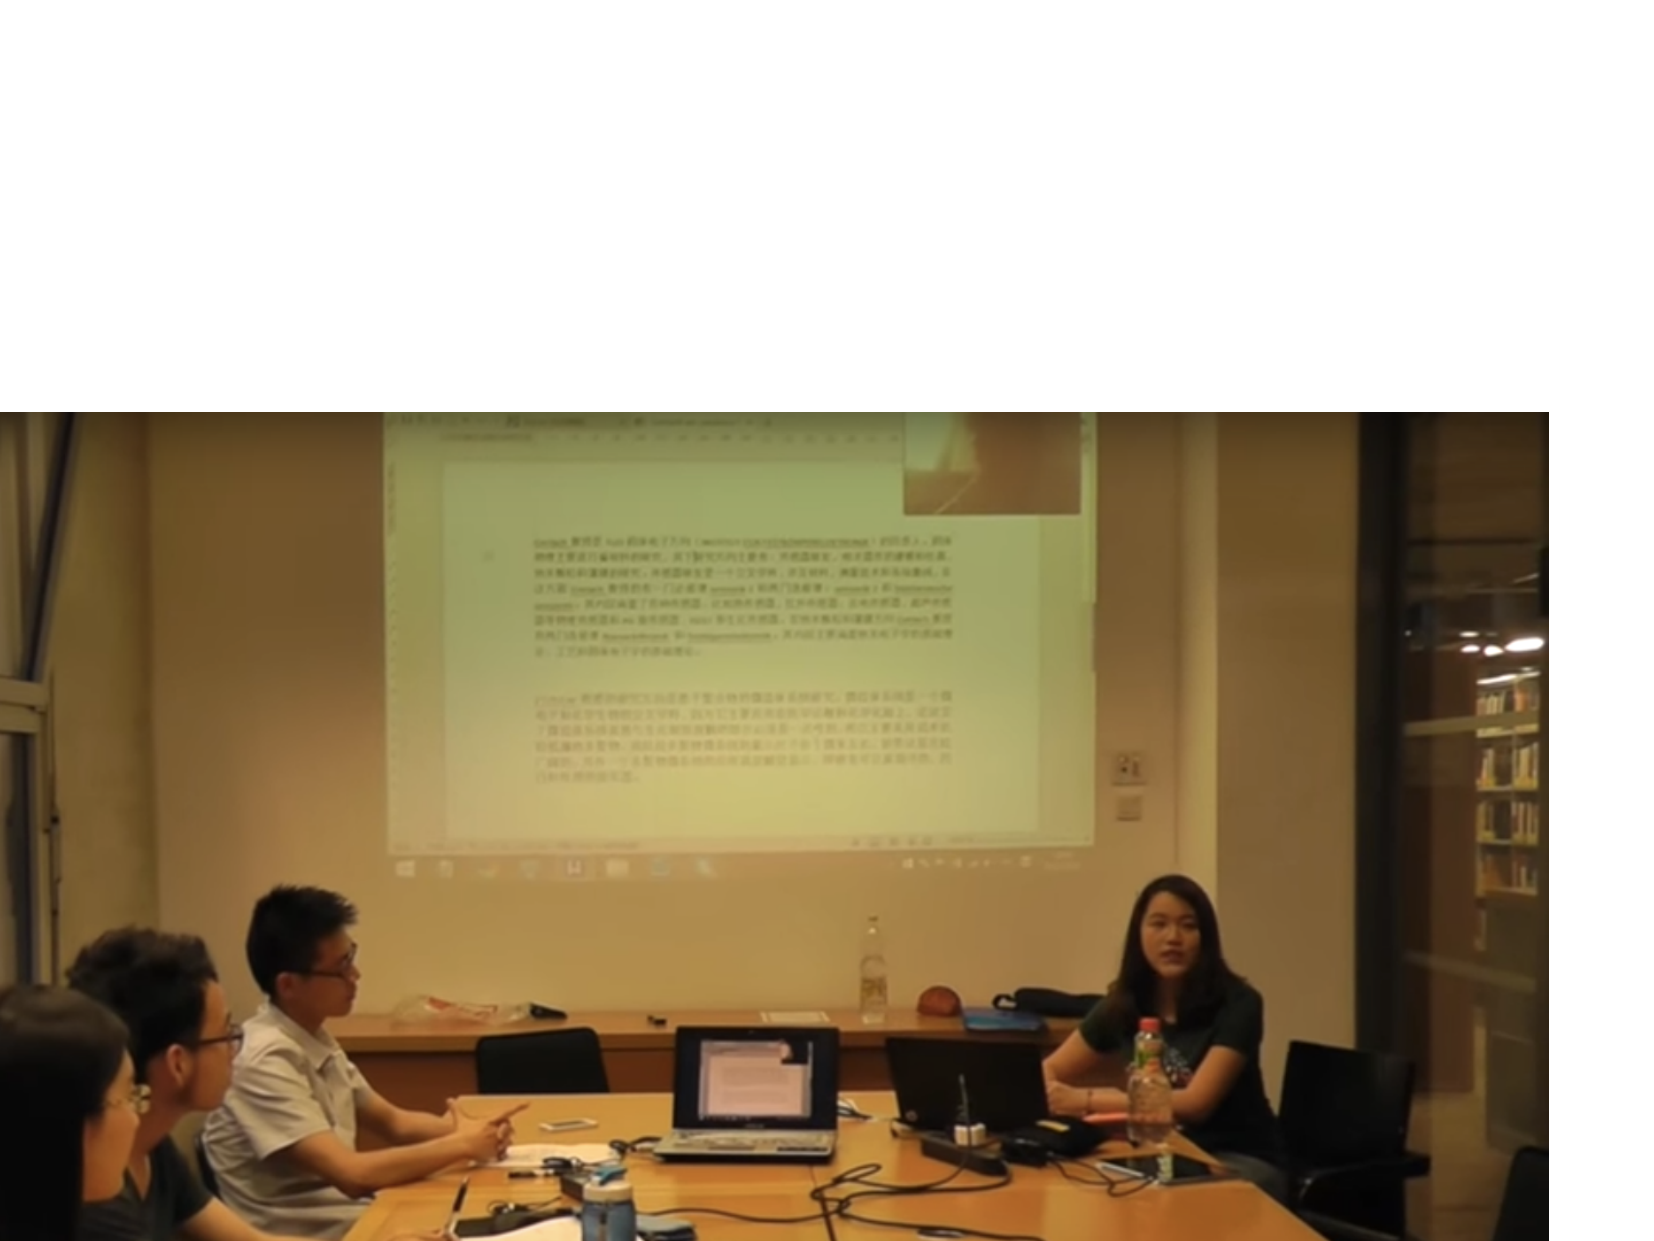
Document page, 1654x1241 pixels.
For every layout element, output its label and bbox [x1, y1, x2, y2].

picture [0, 412, 1549, 1241]
